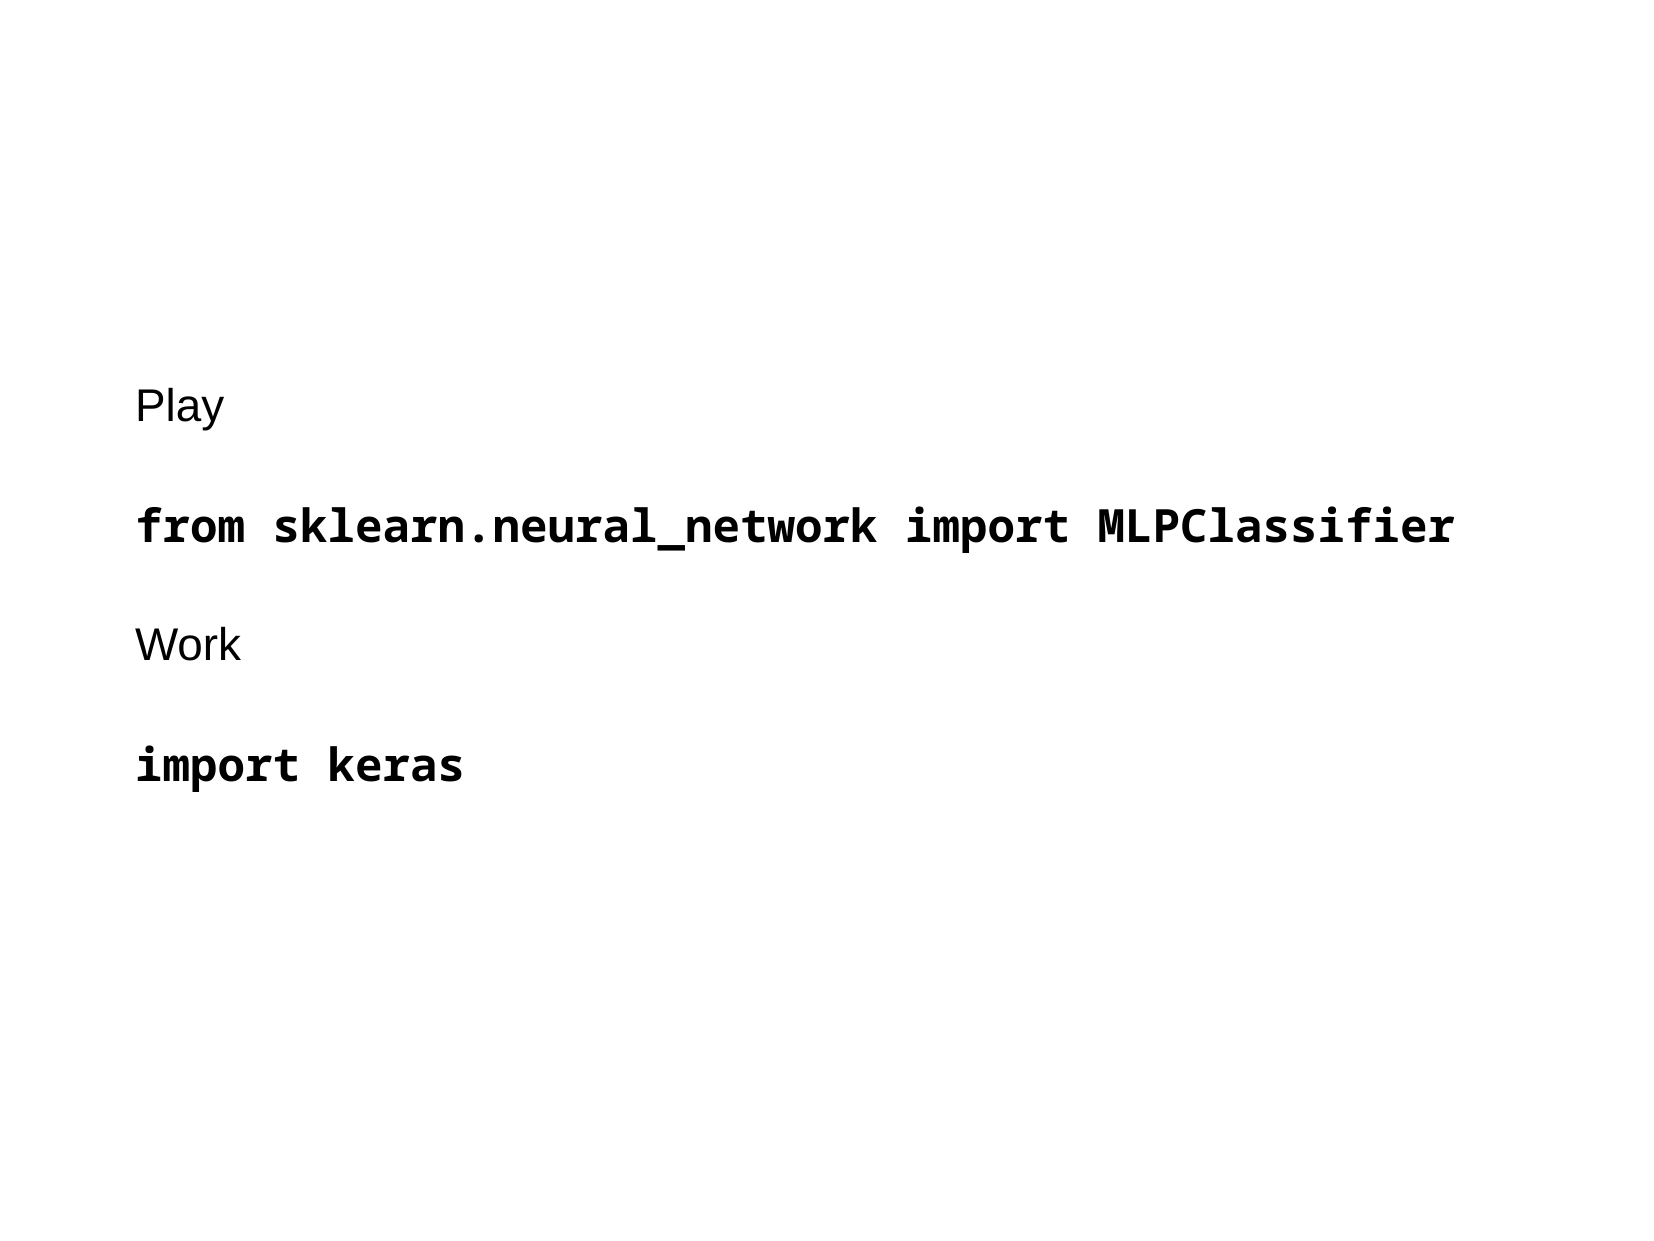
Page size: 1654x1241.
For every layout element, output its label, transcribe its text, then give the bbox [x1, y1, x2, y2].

text_box Play from sklearn.neural_network import MLPClassifier Work import keras [120, 372, 1471, 751]
